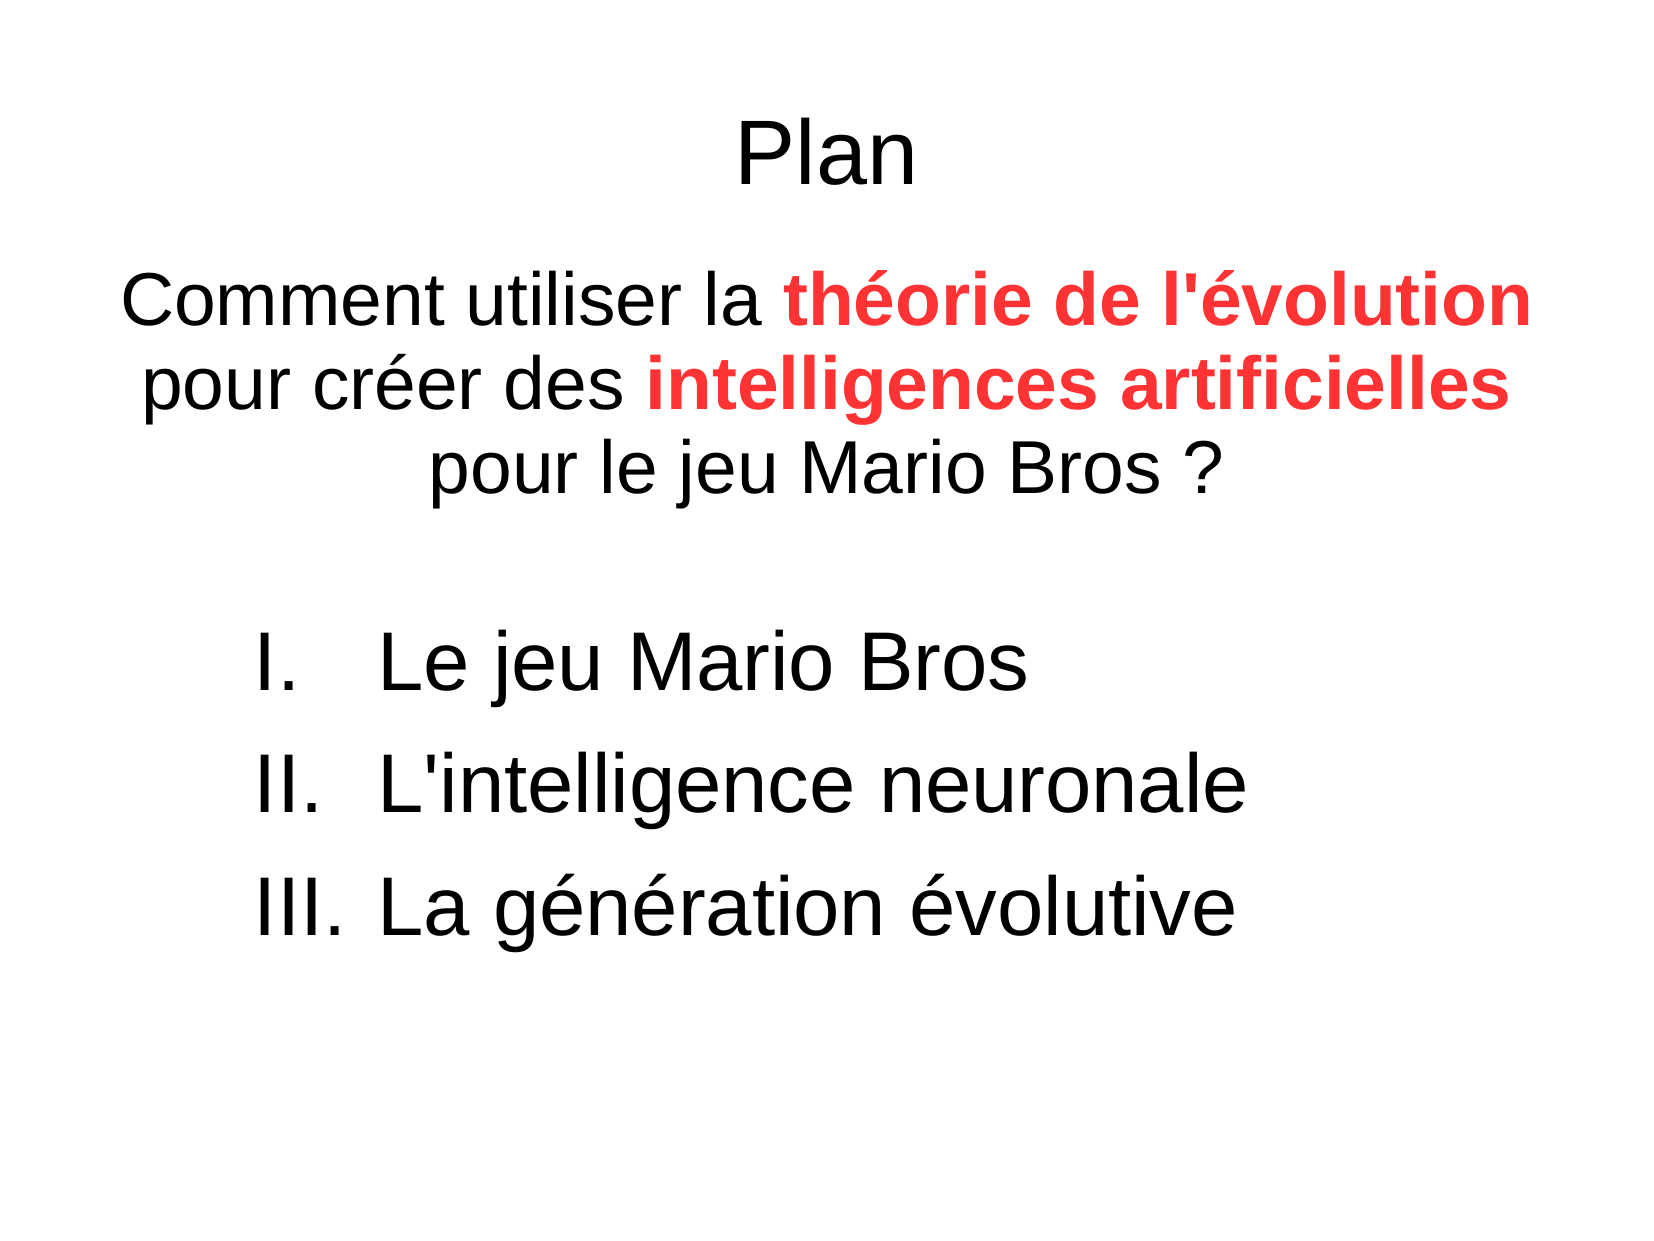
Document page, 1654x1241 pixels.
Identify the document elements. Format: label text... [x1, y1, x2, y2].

title Comment utiliser la théorie de l'évolution pour créer des intelligences artificielles pour le jeu Mario Bros ? [82, 257, 1571, 510]
title Plan [82, 49, 1571, 257]
list Le jeu Mario Bros L'intelligence neuronale La génération évolutive [253, 615, 1400, 963]
